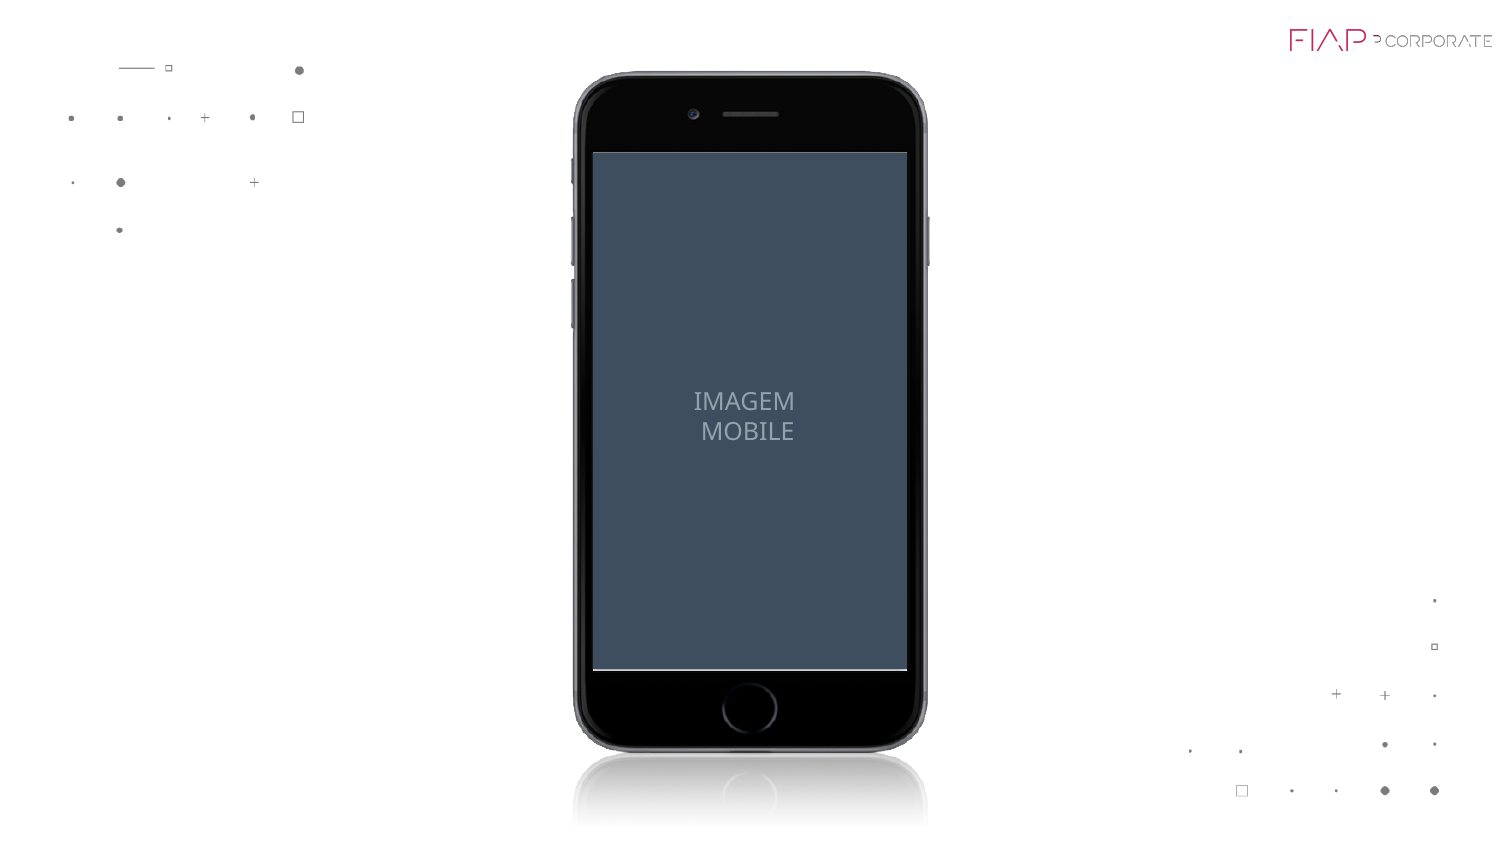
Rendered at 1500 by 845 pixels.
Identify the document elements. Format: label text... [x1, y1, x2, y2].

picture [4, 16, 1500, 845]
text_box IMAGEM MOBILE [622, 377, 874, 453]
text_box [592, 153, 908, 670]
